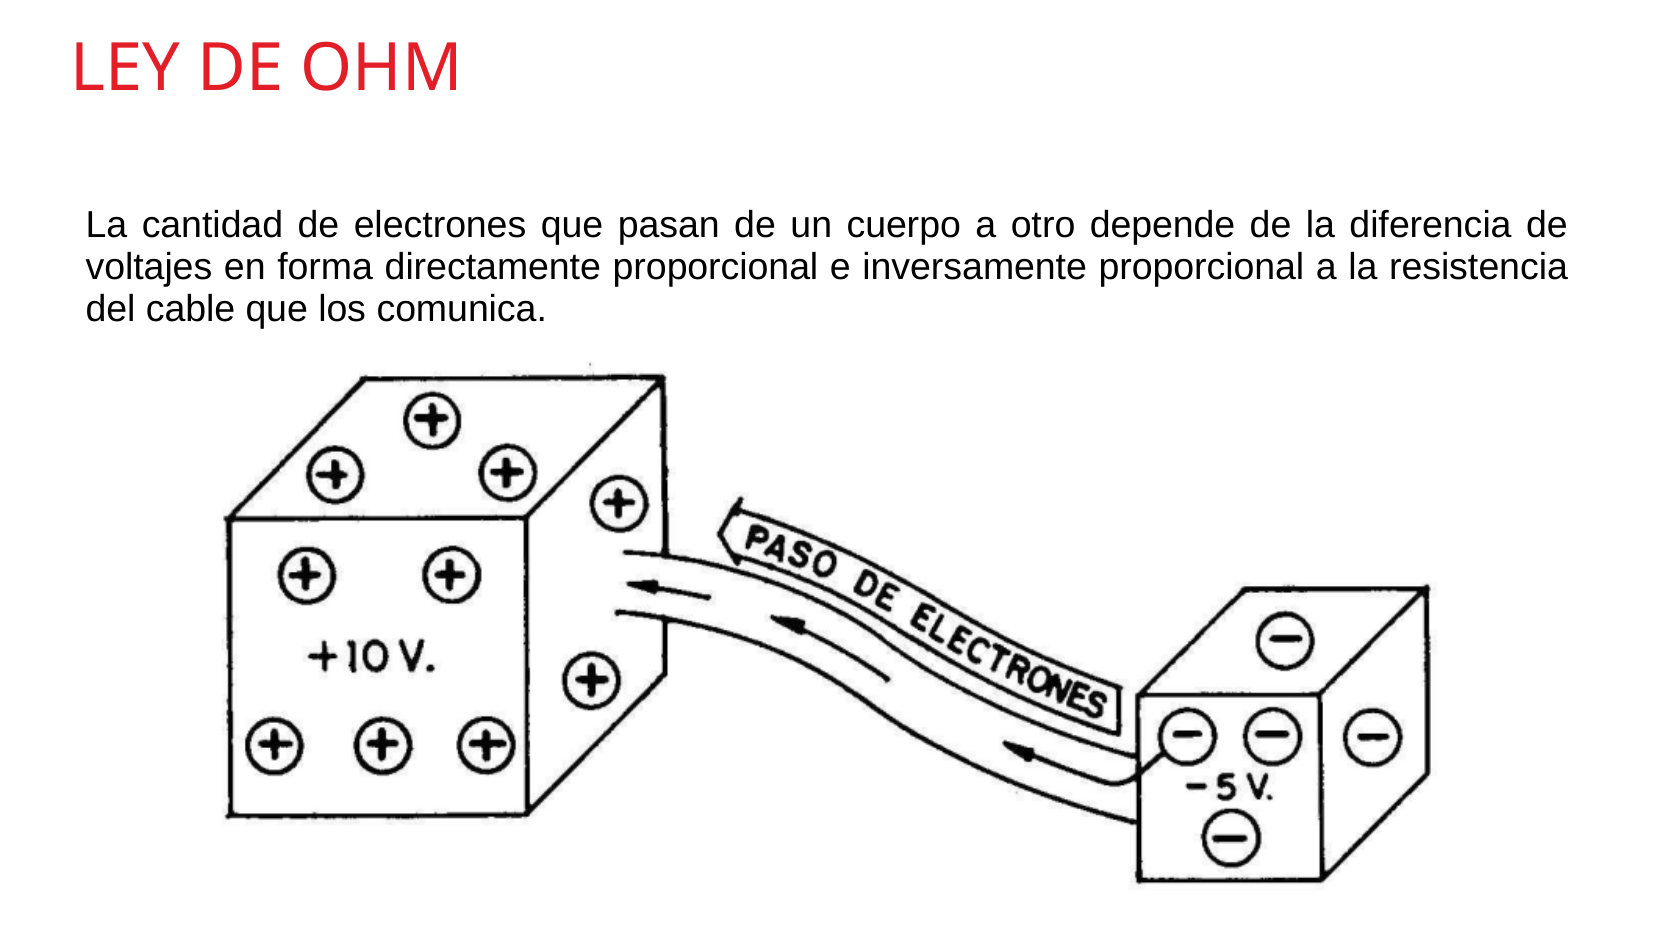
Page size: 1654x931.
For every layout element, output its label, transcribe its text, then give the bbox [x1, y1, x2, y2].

title LEY DE OHM [70, 11, 1347, 118]
text_box La cantidad de electrones que pasan de un cuerpo a otro depende de la diferencia de voltajes en forma directamente proporcional e inversamente proporcional a la resistencia del cable que los comunica. [70, 196, 1583, 380]
picture [183, 380, 1470, 900]
